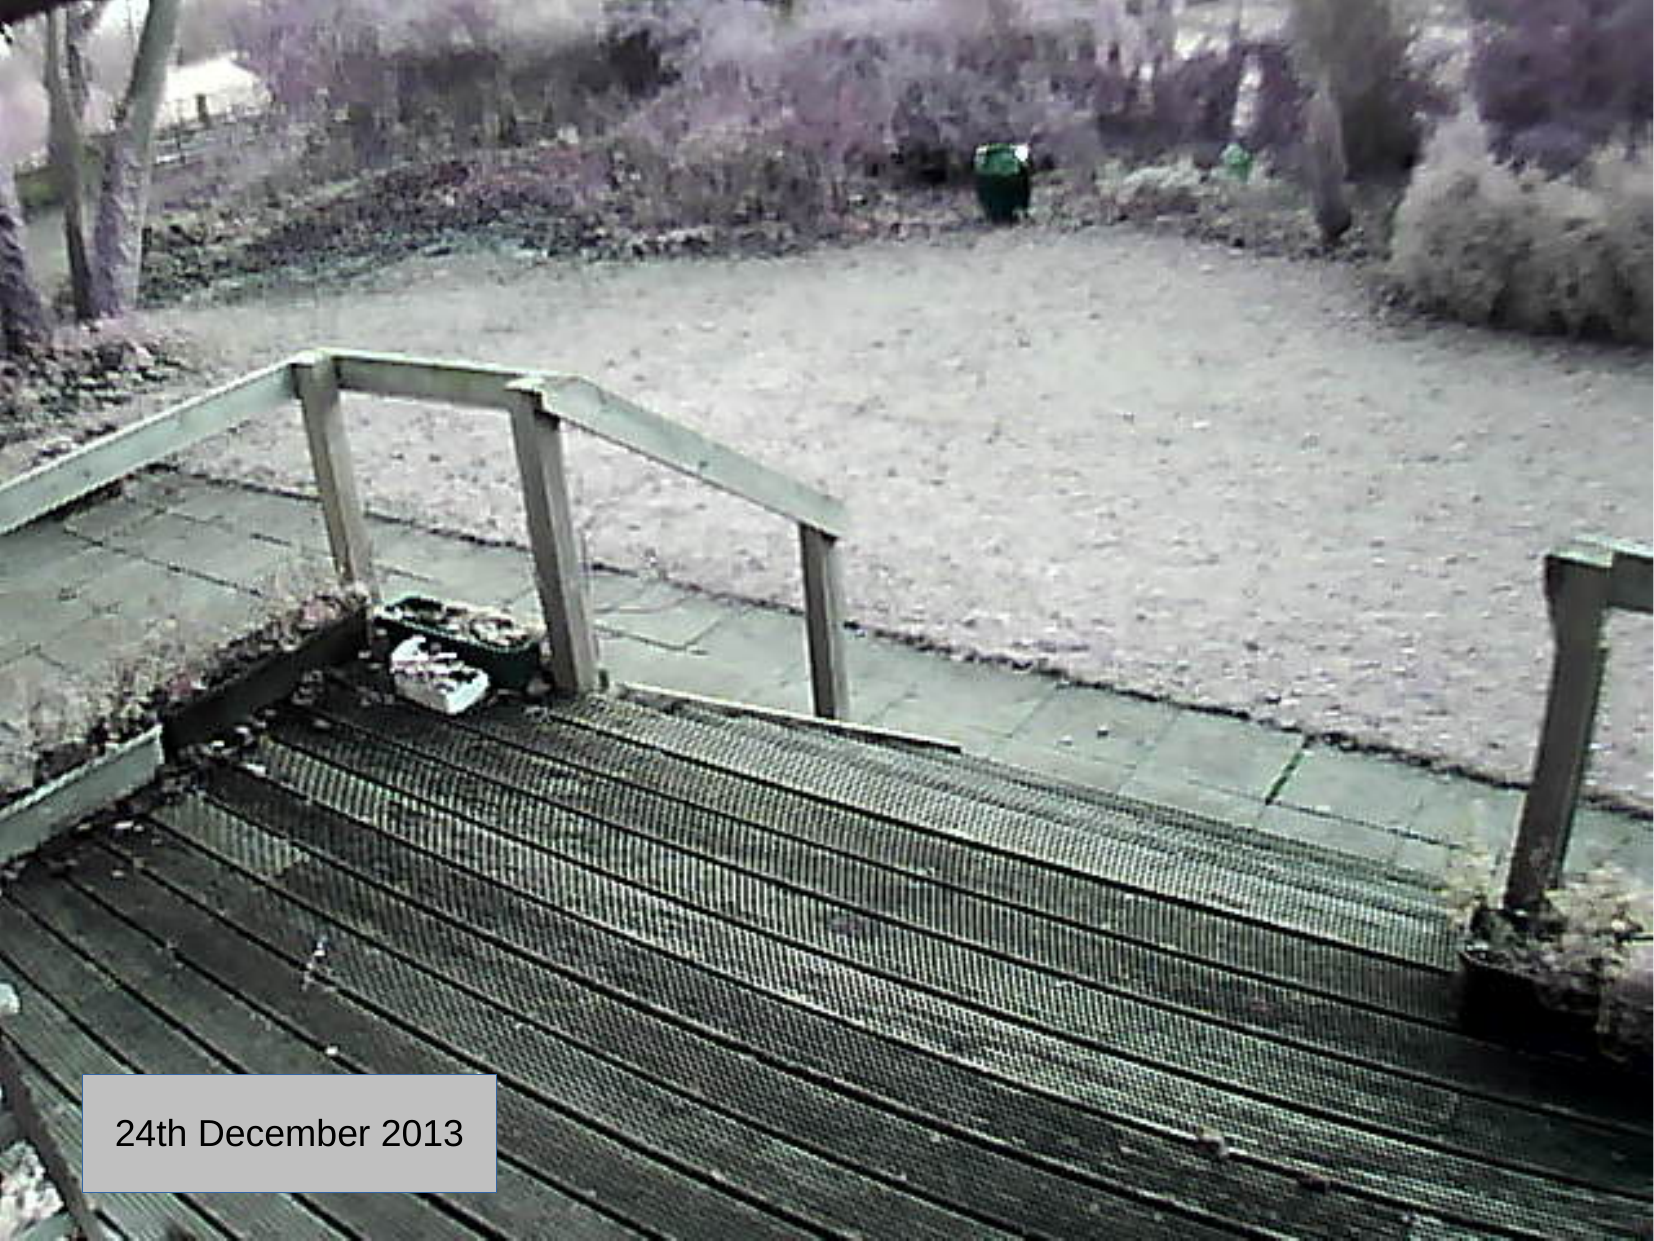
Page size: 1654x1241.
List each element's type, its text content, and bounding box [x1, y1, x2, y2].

picture [0, 0, 1654, 1241]
text_box 24th December 2013 [82, 1074, 497, 1193]
